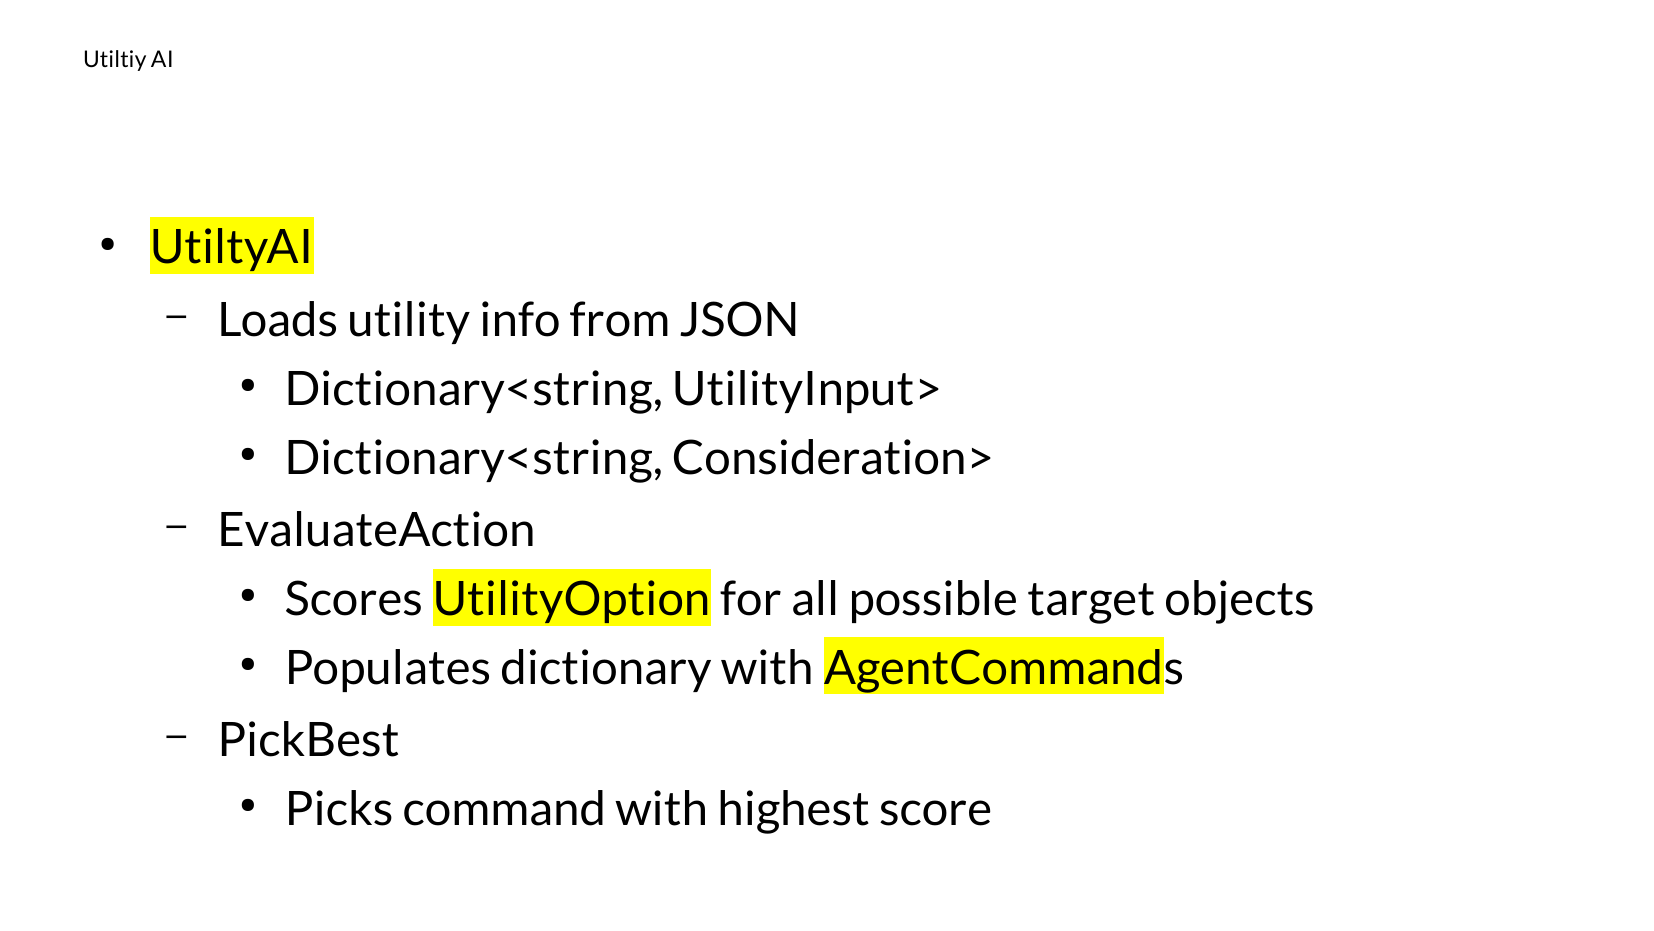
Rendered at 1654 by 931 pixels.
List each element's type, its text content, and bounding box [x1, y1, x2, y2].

title Utiltiy AI [83, 0, 1571, 119]
list UtiltyAI Loads utility info from JSON Dictionary<string, UtilityInput> Dictionary<string, Consideration> EvaluateAction Scores UtilityOption for all possible target objects Populates dictionary with AgentCommands PickBest Picks command with highest score [82, 217, 1571, 839]
